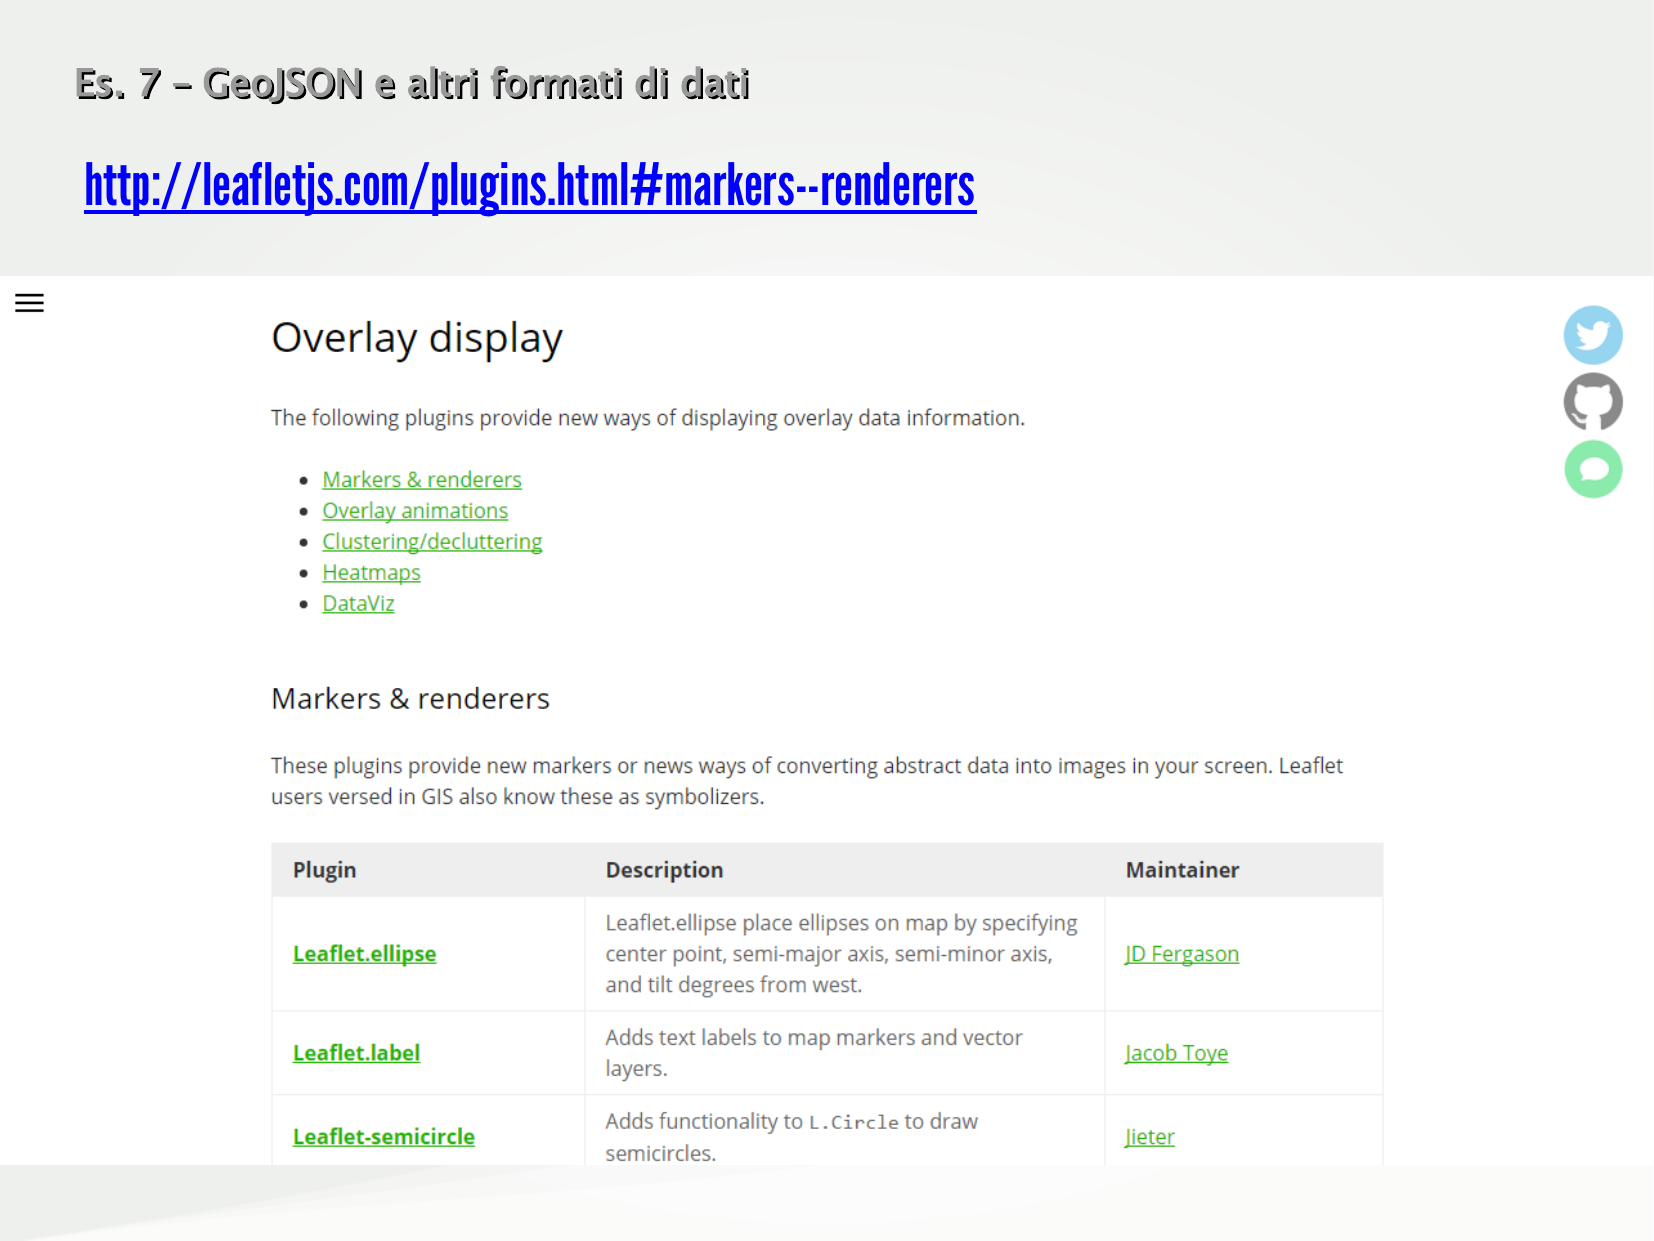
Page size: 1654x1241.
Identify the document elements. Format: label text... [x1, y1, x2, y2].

text_box http://leafletjs.com/plugins.html#markers--renderers [69, 143, 1571, 229]
picture [0, 0, 1654, 1241]
text_box Es. 7 – GeoJSON e altri formati di dati [59, 47, 1146, 108]
